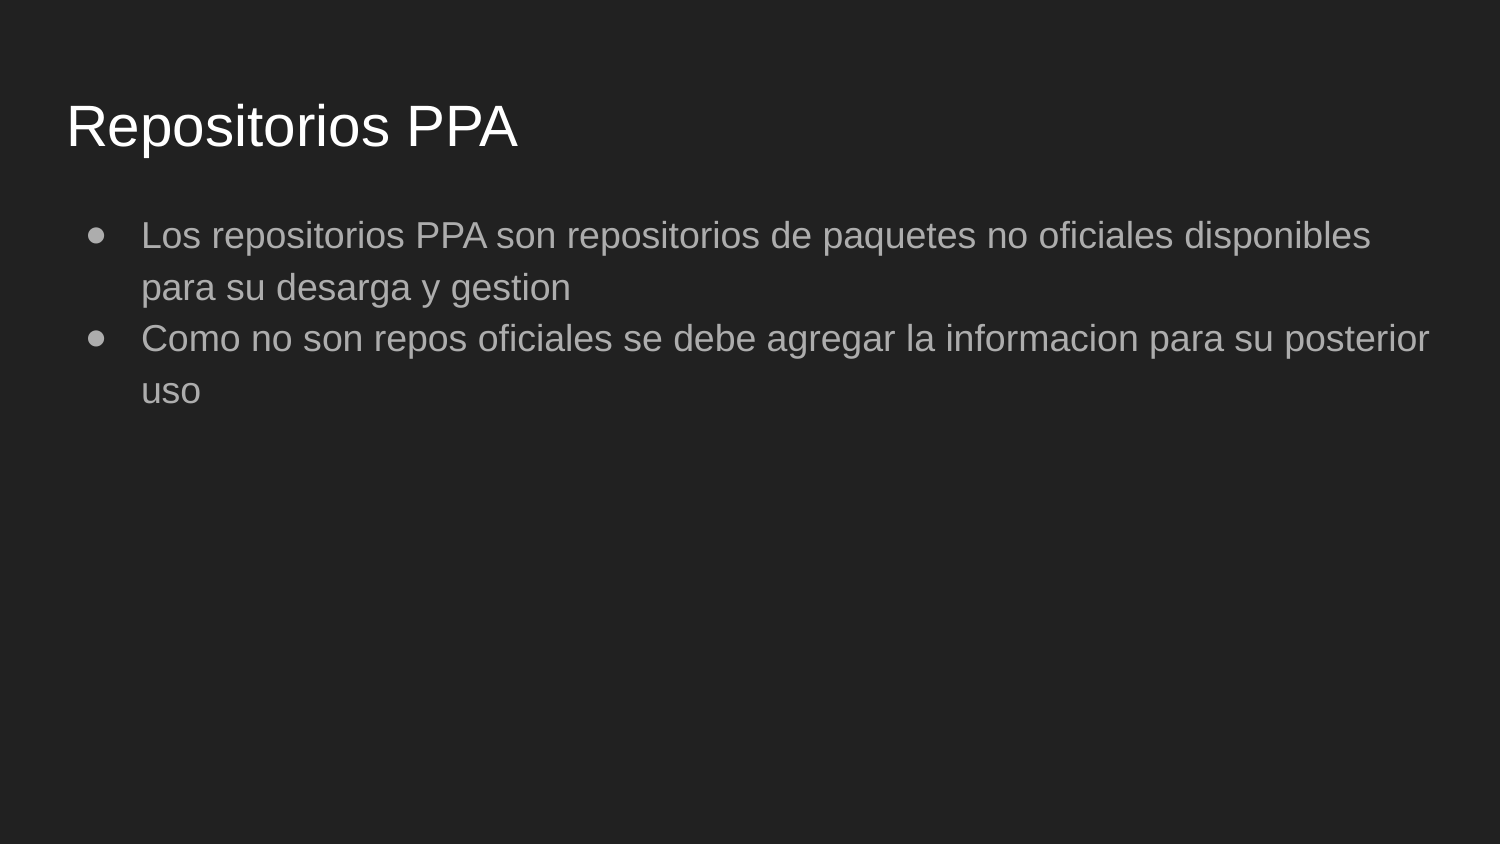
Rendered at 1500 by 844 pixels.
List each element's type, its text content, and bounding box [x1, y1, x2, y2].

list Los repositorios PPA son repositorios de paquetes no oficiales disponibles para su desarga y gestion Como no son repos oficiales se debe agregar la informacion para su posterior uso [51, 189, 1449, 750]
title Repositorios PPA [51, 72, 1449, 167]
